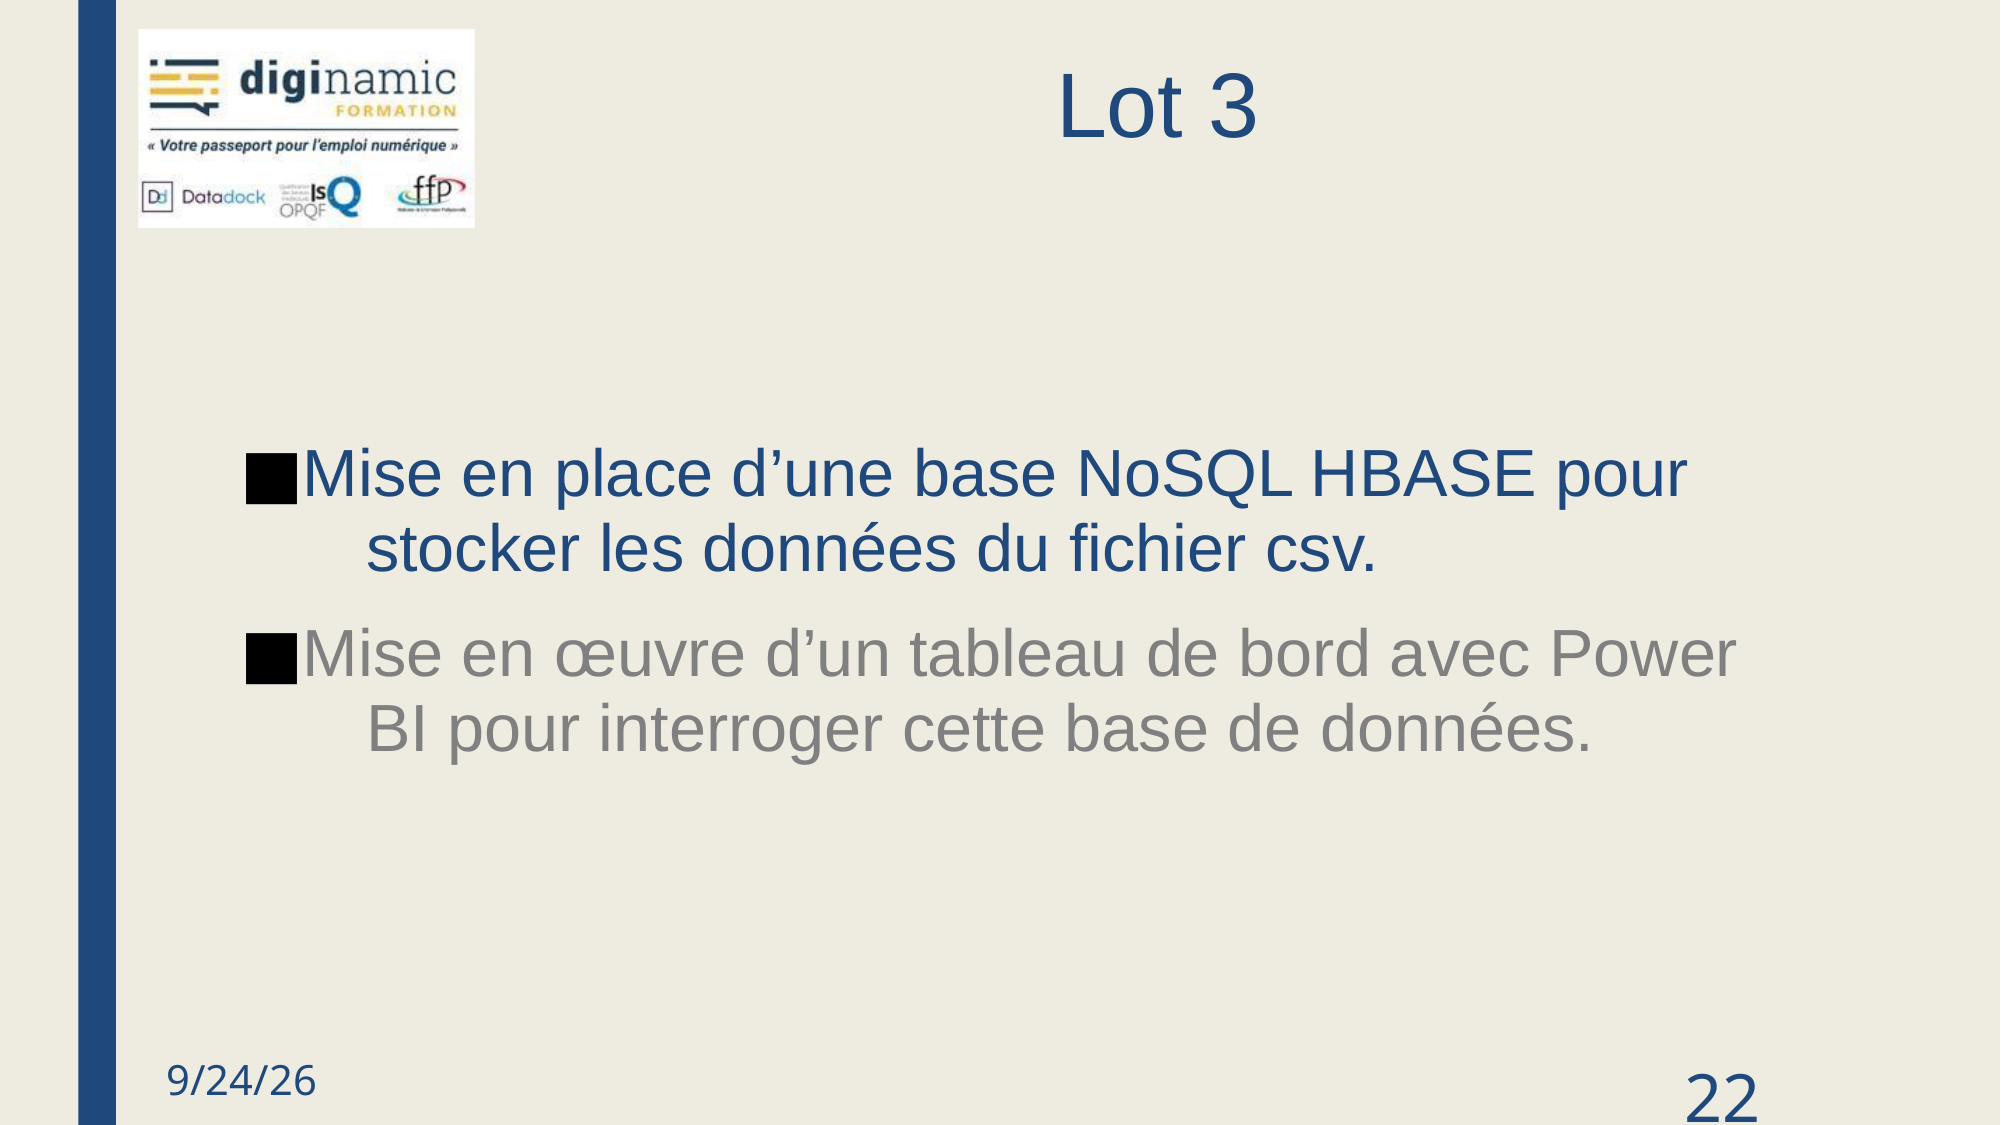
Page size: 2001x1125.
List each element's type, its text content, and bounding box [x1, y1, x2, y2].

list Mise en place d’une base NoSQL HBASE pour stocker les données du fichier csv. Mise en œuvre d’un tableau de bord avec Power BI pour interroger cette base de données. [225, 318, 1801, 963]
title Lot 3 [516, 51, 1801, 299]
text_box [1669, 1043, 1931, 1110]
text_box 2/7/2024 [151, 1043, 389, 1110]
